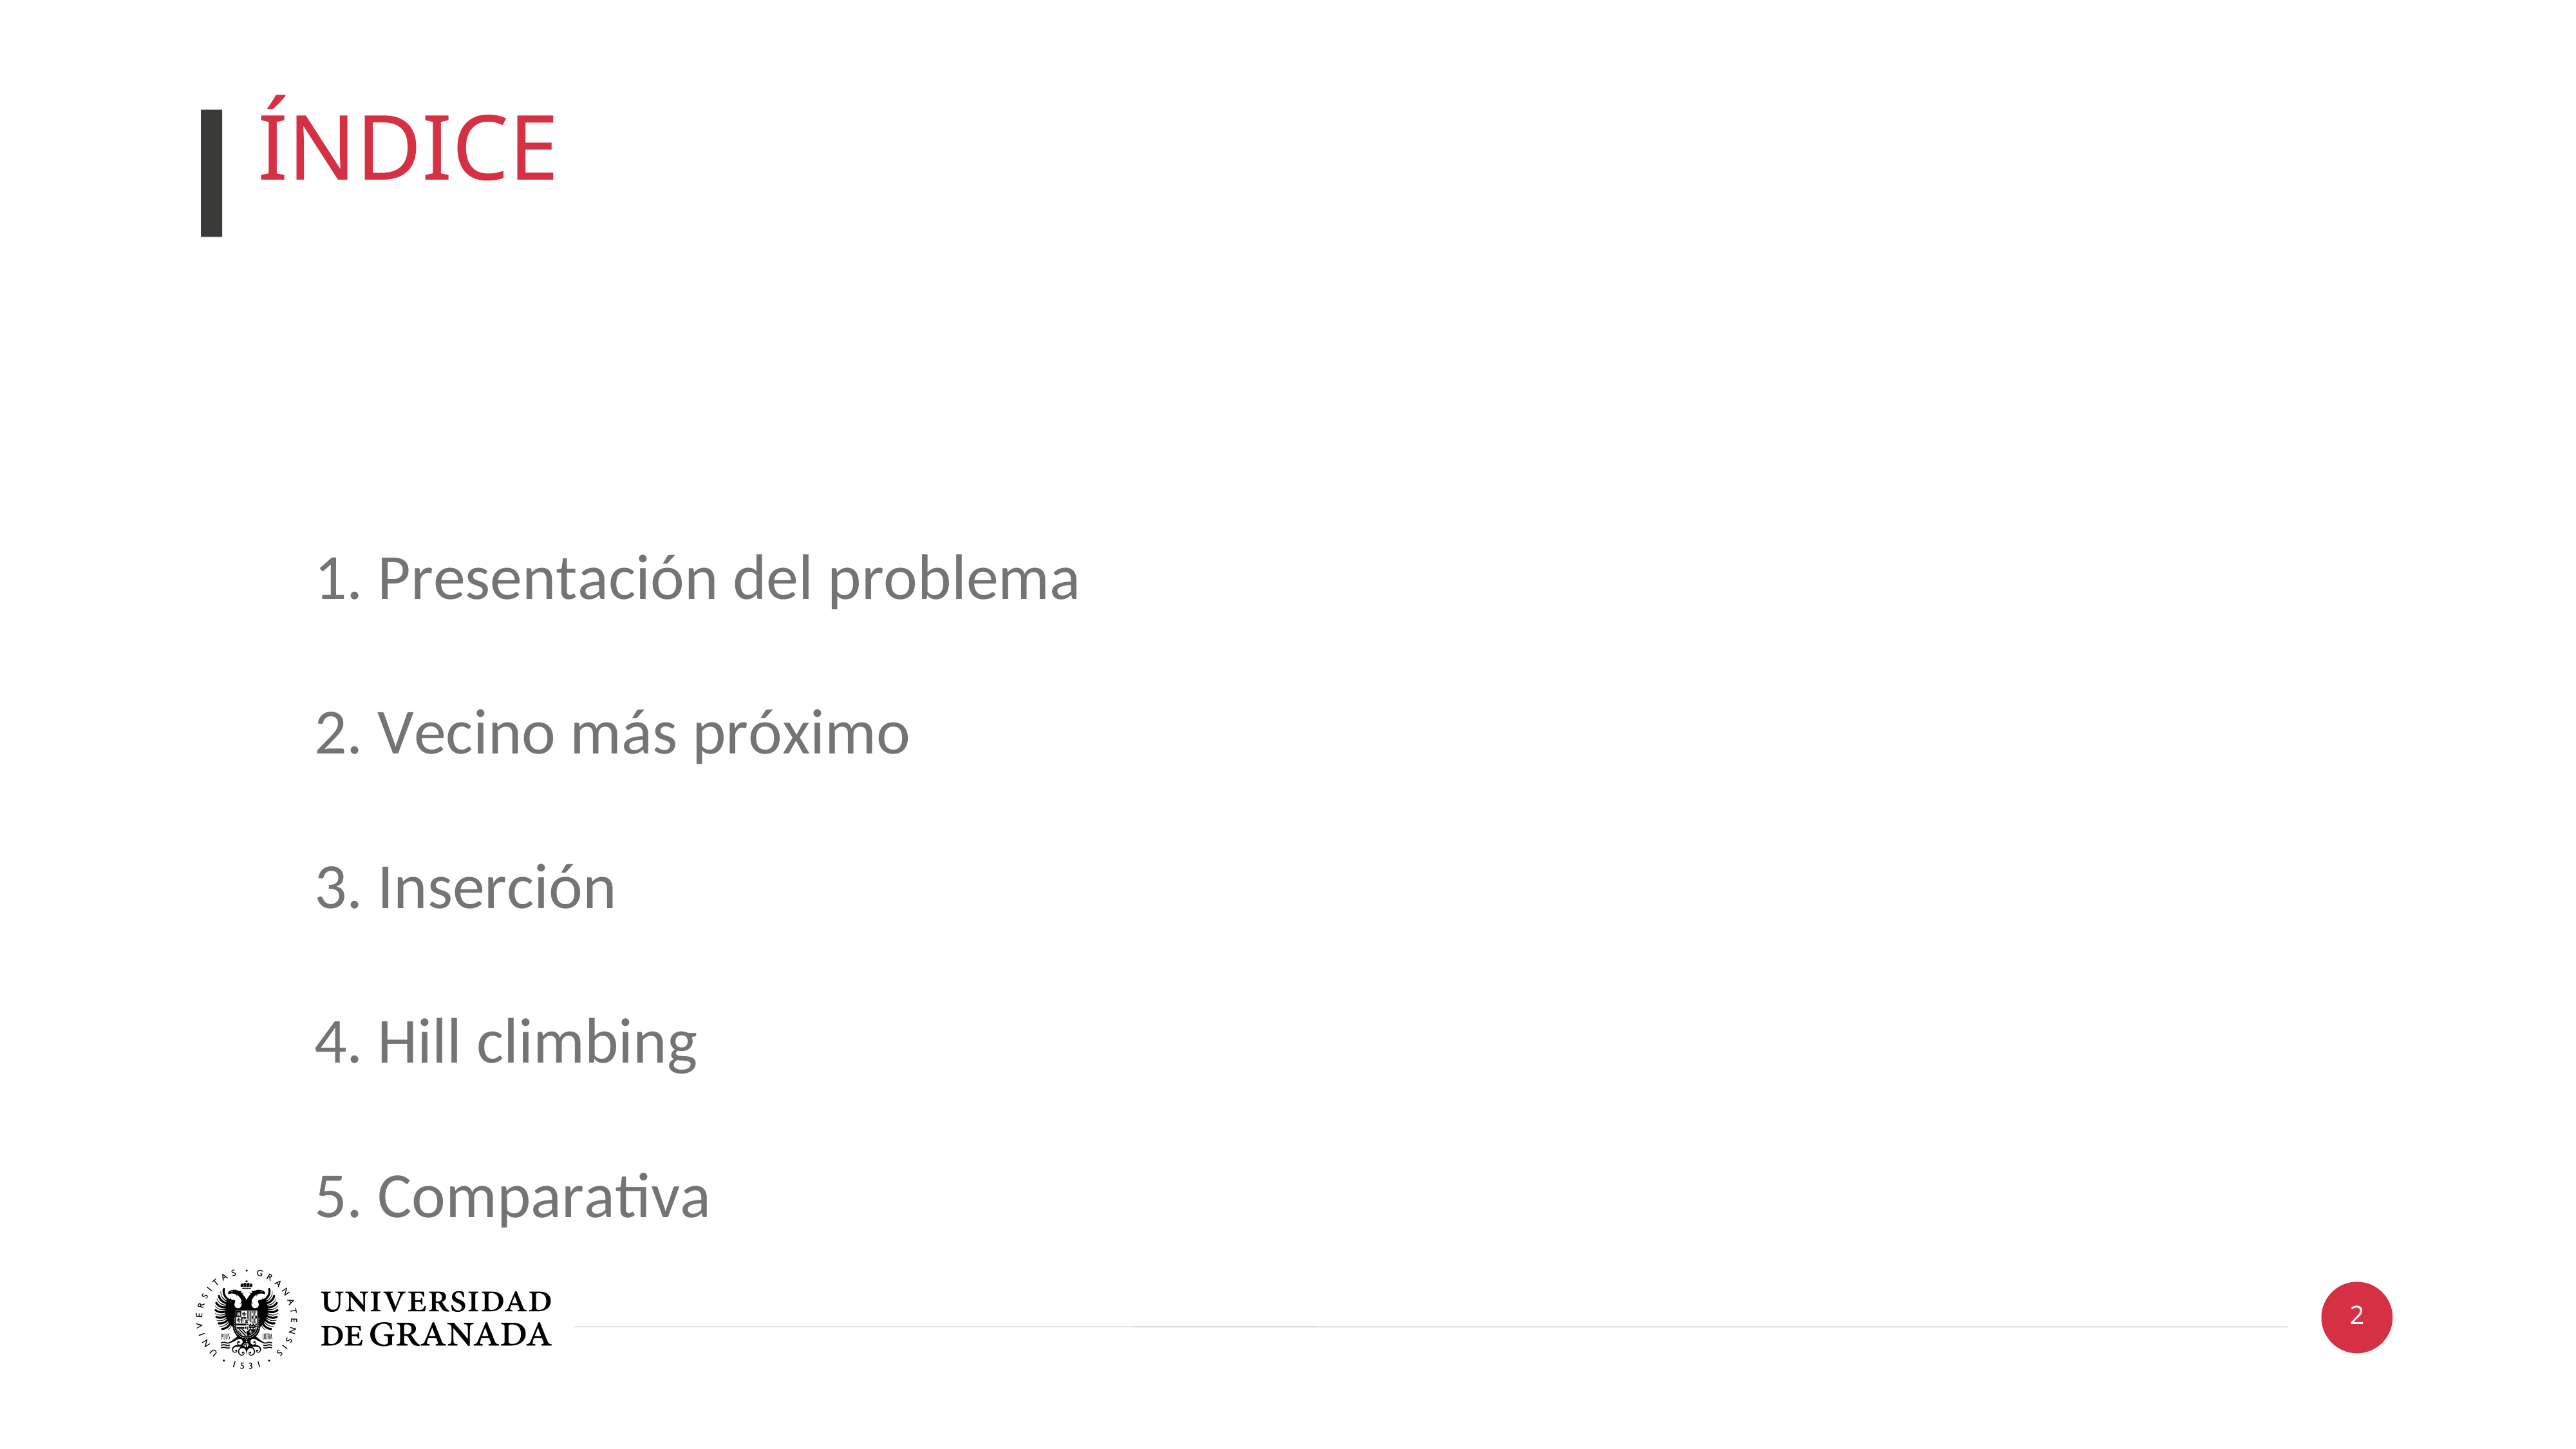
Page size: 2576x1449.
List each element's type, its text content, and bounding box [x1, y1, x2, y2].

picture [178, 1241, 569, 1397]
text_box ÍNDICE [248, 85, 2402, 204]
text_box 1. Presentación del problema 2. Vecino más próximo 3. Inserción 4. Hill climbing 5. Comparativa [305, 453, 1266, 1158]
text_box <number> [2308, 1278, 2407, 1356]
text_box [201, 109, 223, 237]
